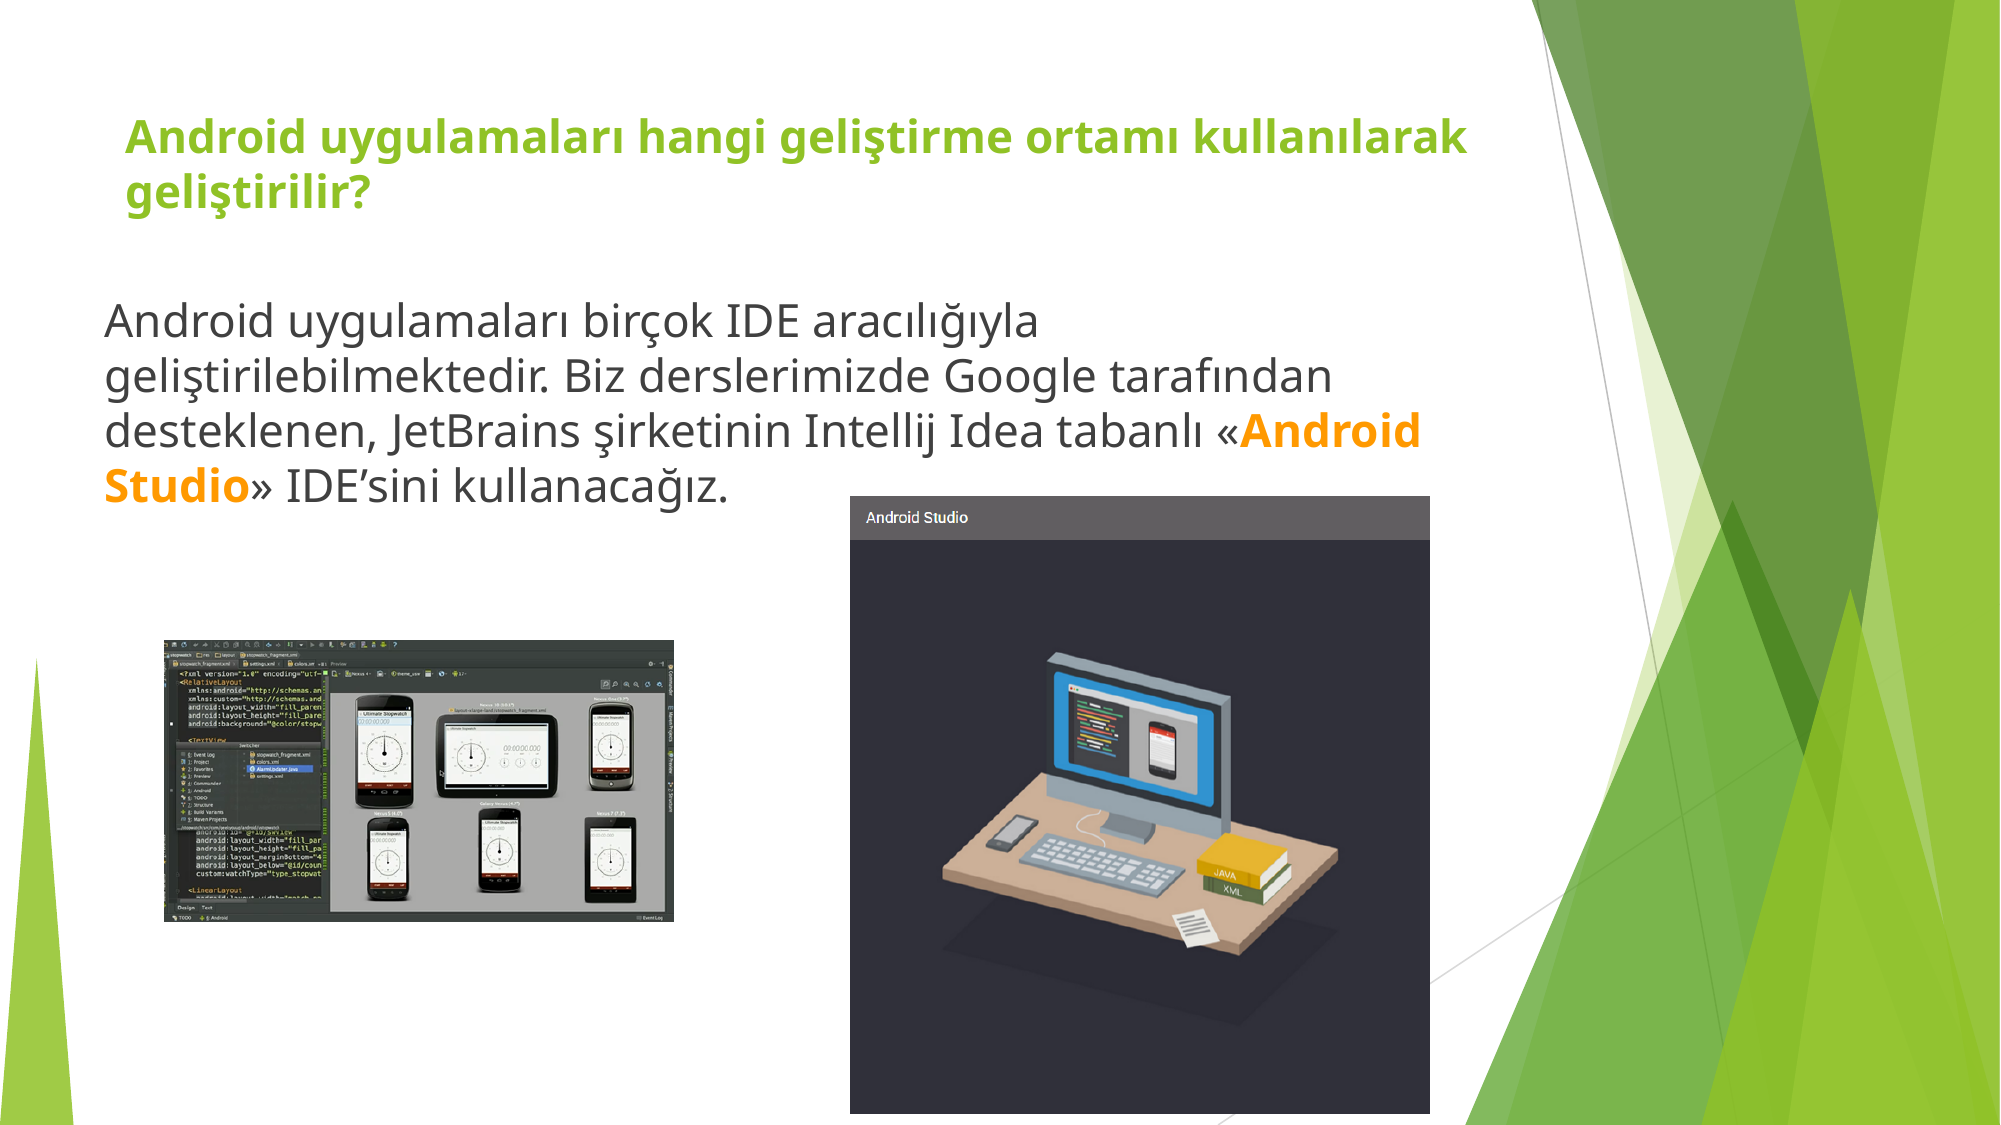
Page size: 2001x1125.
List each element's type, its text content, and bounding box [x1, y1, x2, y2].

picture [164, 640, 674, 922]
title Android uygulamaları hangi geliştirme ortamı kullanılarak geliştirilir? [111, 99, 1522, 317]
picture [850, 496, 1430, 1114]
list Android uygulamaları birçok IDE aracılığıyla geliştirilebilmektedir. Biz derslerimizde Google tarafından desteklenen, JetBrains şirketinin Intellij Idea tabanlı «Android Studio» IDE’sini kullanacağız. [89, 284, 1501, 922]
